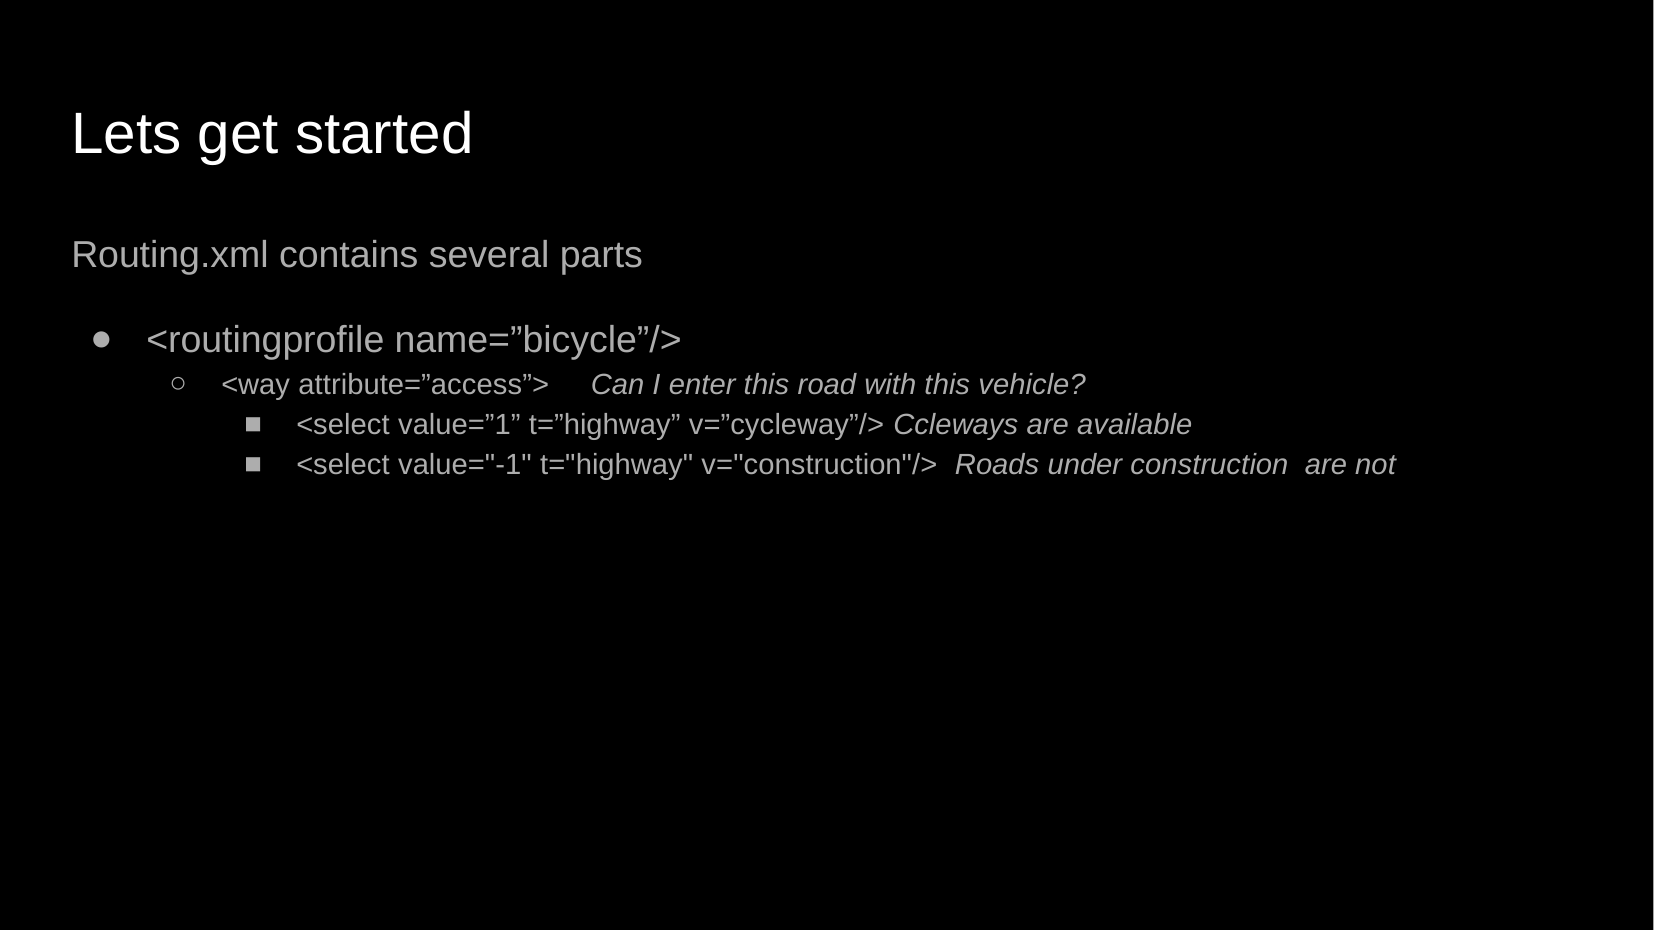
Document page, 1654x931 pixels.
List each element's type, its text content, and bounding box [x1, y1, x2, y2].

list Routing.xml contains several parts <routingprofile name=”bicycle”/> <way attribute=”access”> Can I enter this road with this vehicle? <select value=”1” t=”highway” v=”cycleway”/> Ccleways are available <select value="-1" t="highway" v="construction"/> Roads under construction are not [56, 208, 1598, 827]
title Lets get started [56, 80, 1598, 184]
